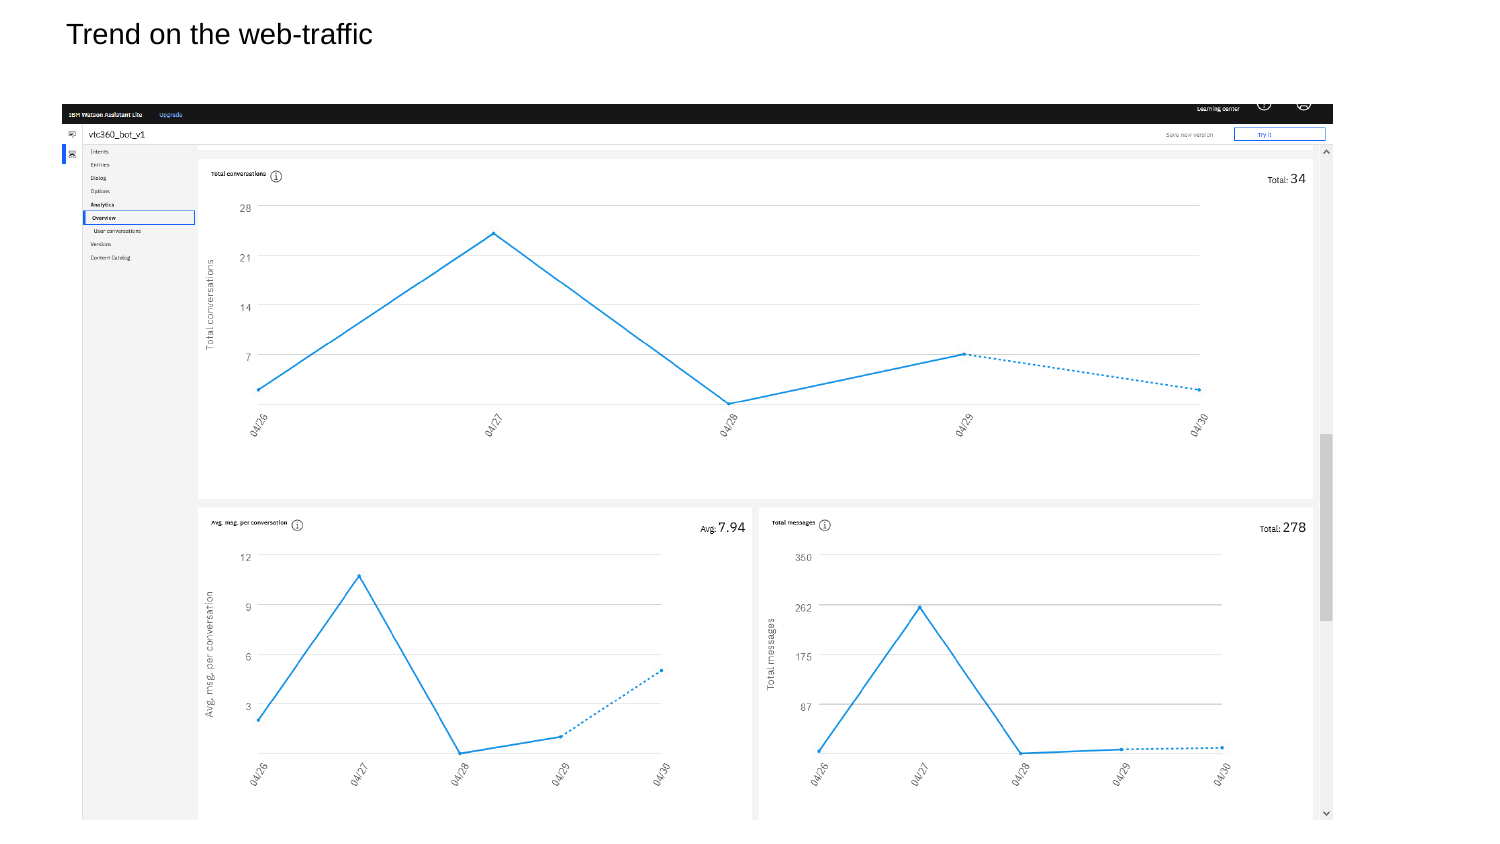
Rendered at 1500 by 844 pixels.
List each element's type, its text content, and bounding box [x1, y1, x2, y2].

picture [62, 104, 1333, 820]
title Trend on the web-traffic [51, 0, 1449, 105]
